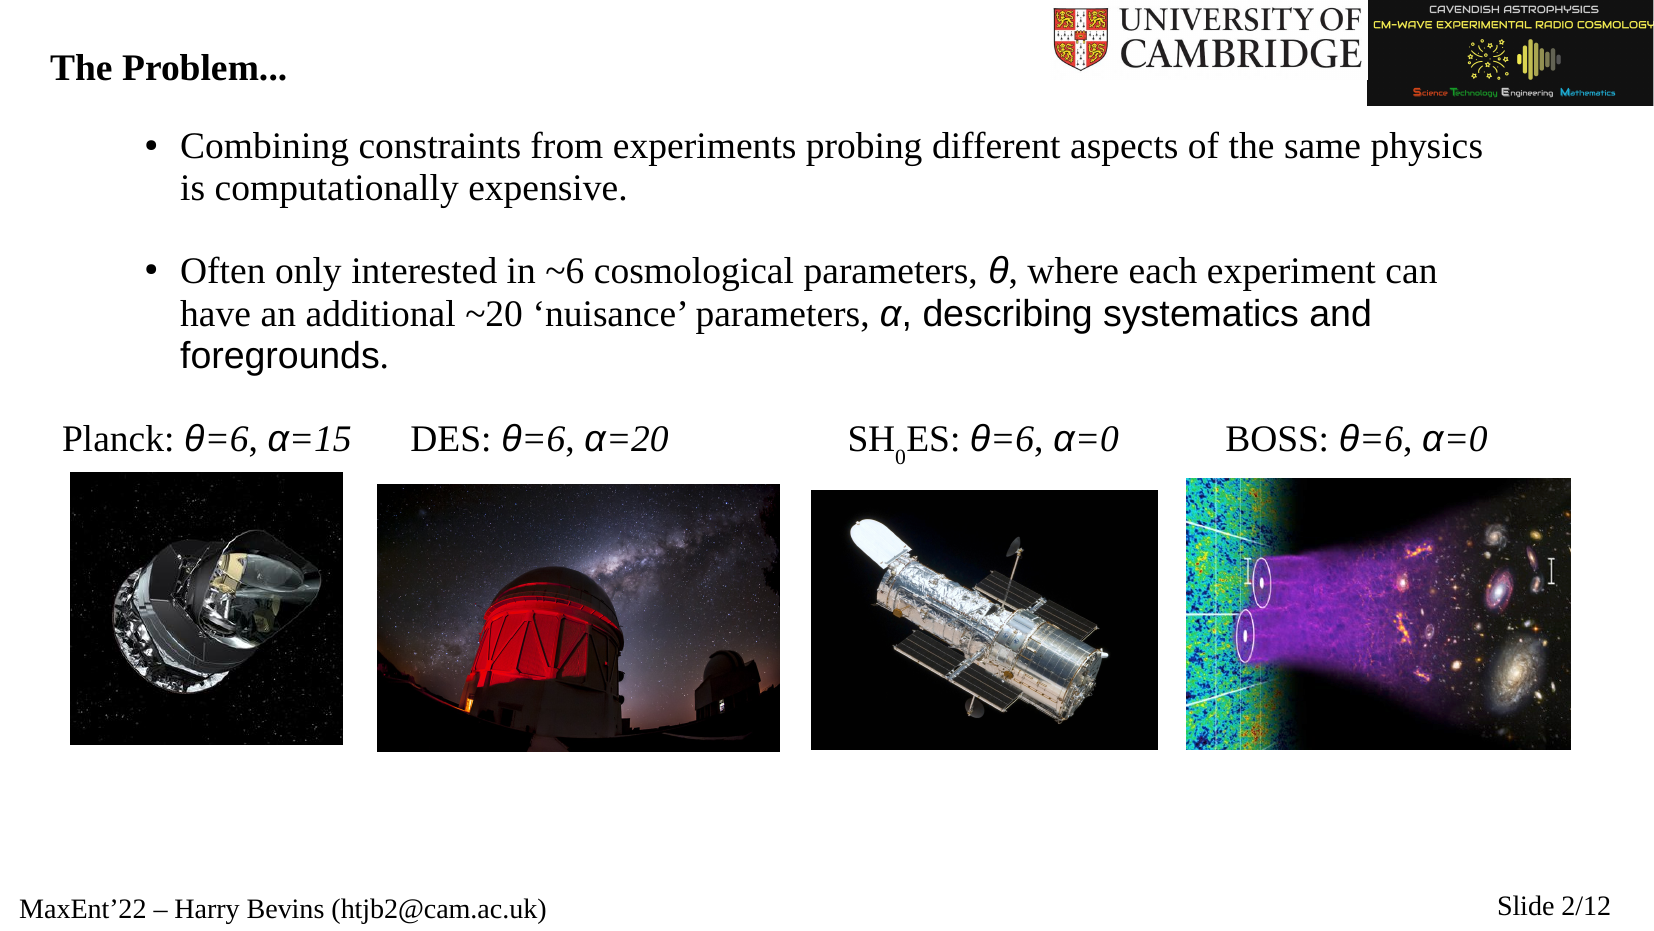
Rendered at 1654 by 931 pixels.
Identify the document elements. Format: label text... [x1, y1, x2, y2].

picture [811, 490, 1158, 751]
picture [1050, 0, 1654, 107]
text_box Combining constraints from experiments probing different aspects of the same physics is computationally expensive. Often only interested in ~6 cosmological parameters, θ, where each experiment can have an additional ~20 ‘nuisance’ parameters, α, describing systematics and foregrounds. [129, 118, 1501, 384]
text_box BOSS: θ=6, α=0 [1210, 410, 1589, 510]
text_box Planck: θ=6, α=15 [47, 410, 395, 509]
text_box The Problem... [35, 35, 898, 92]
text_box DES: θ=6, α=20 [395, 410, 774, 510]
picture [1186, 510, 1571, 751]
text_box SH0ES: θ=6, α=0 [832, 410, 1210, 510]
picture [70, 509, 343, 745]
picture [377, 484, 780, 752]
text_box Slide 2/12 [1482, 880, 1636, 931]
text_box MaxEnt’22 – Harry Bevins (htjb2@cam.ac.uk) [4, 883, 1169, 931]
